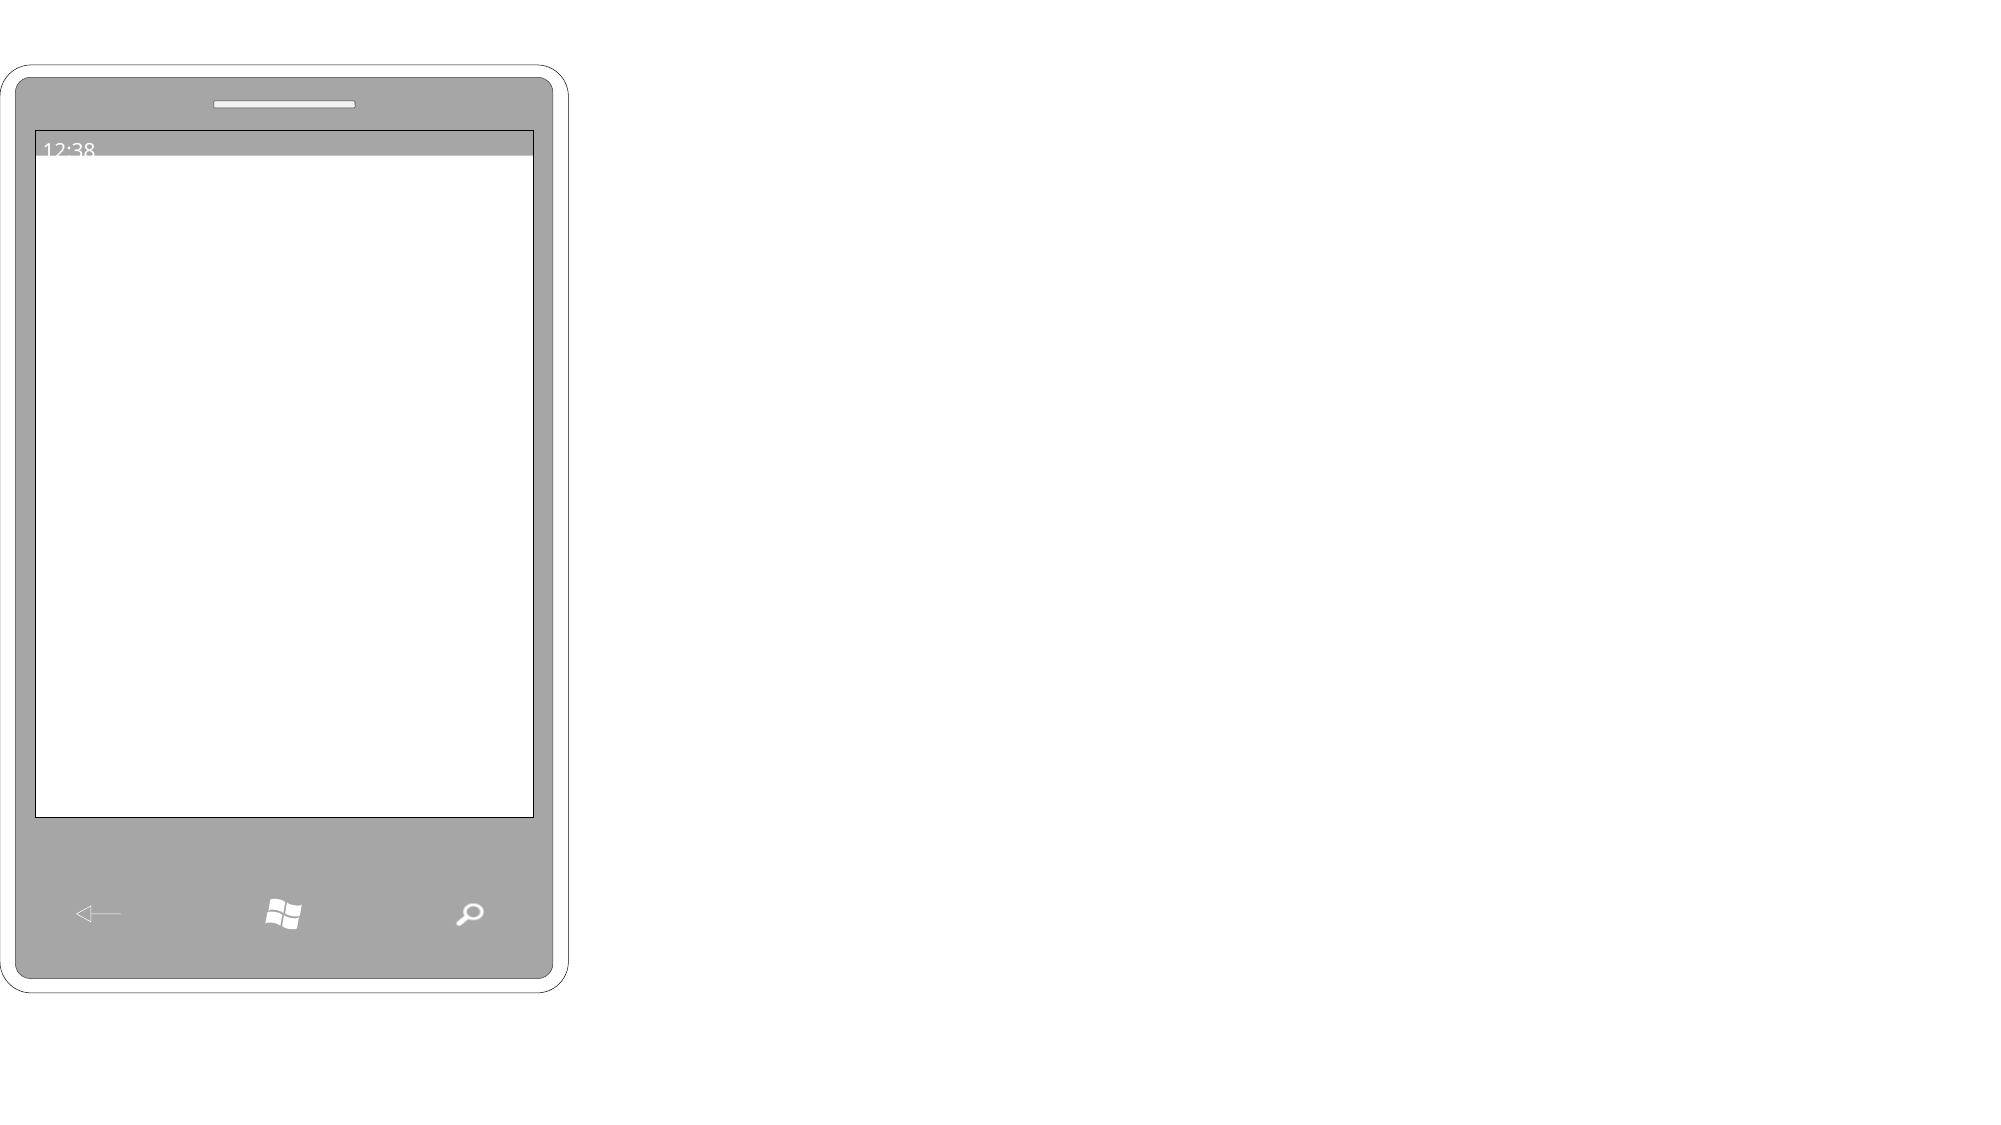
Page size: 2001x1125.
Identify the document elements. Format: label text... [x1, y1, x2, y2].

picture [439, 889, 500, 939]
text_box [0, 64, 569, 993]
text_box 12:38 [35, 130, 534, 156]
